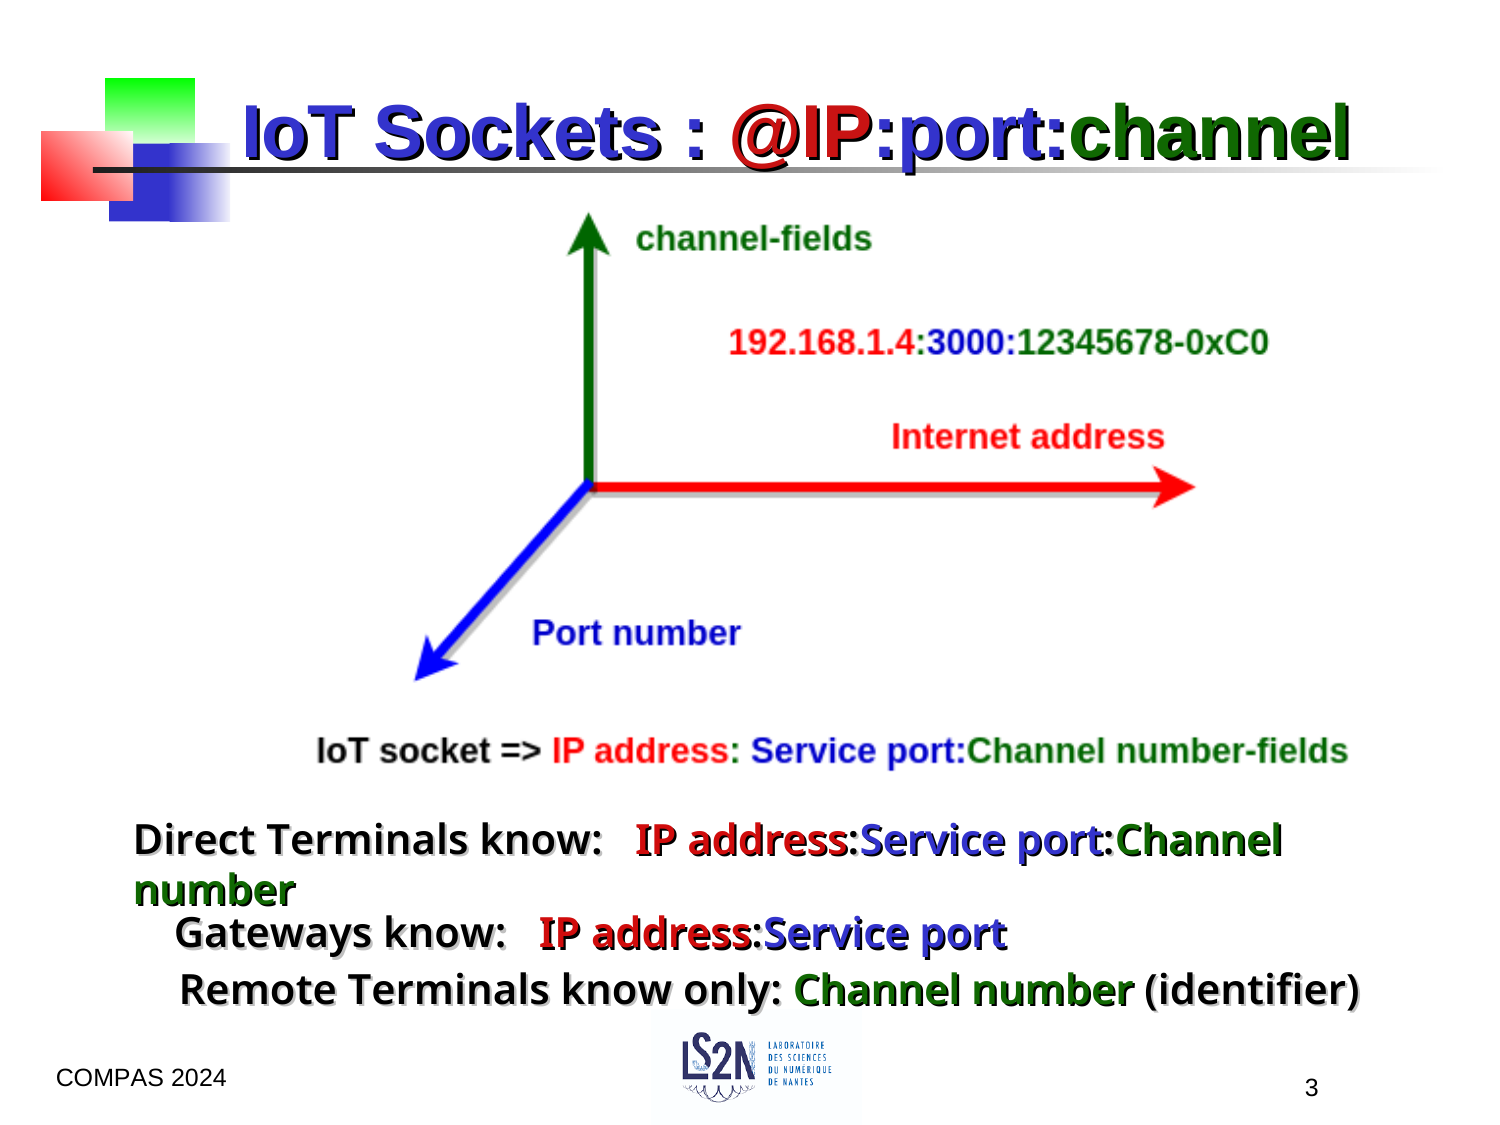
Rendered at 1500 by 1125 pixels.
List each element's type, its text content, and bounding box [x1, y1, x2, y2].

text_box Remote Terminals know only: Channel number (identifier) [163, 955, 1426, 1071]
title IoT Sockets : @IP:port:channel [141, 74, 1381, 180]
picture [255, 194, 1411, 783]
text_box Direct Terminals know: IP address:Service port:Channel number [117, 805, 1468, 871]
text_box Gateways know: IP address:Service port [159, 898, 1180, 969]
picture [651, 1071, 862, 1125]
